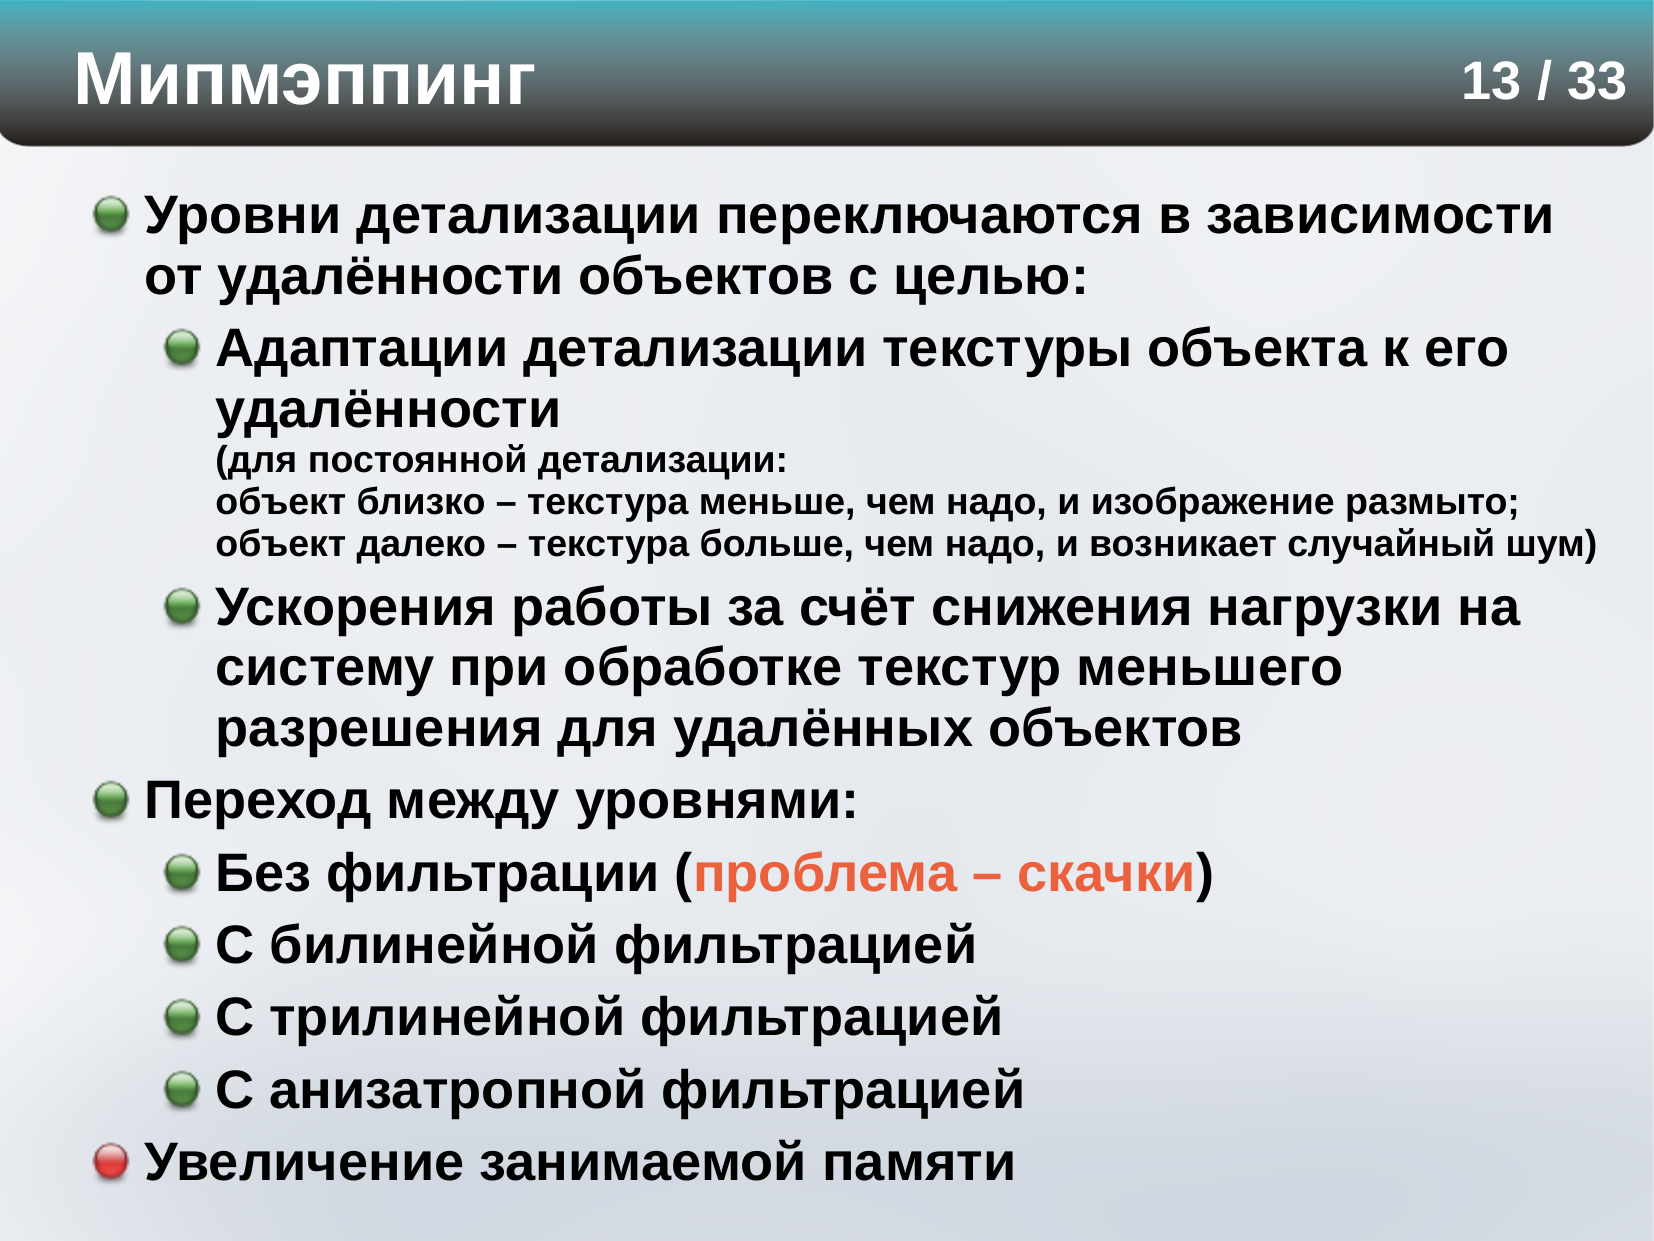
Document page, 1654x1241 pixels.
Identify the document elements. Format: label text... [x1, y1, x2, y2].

text_box <number> / 33 [1446, 42, 1654, 179]
text_box Мипмэппинг [59, 29, 916, 129]
picture [0, 0, 1654, 1241]
text_box Уровни детализации переключаются в зависимости от удалённости объектов с целью: Адаптации детализации текстуры объекта к его удалённости (для постоянной детализации: объект близко – текстура меньше, чем надо, и изображение размыто; объект далеко – текстура больше, чем надо, и возникает случайный шум) Ускорения работы за счёт снижения нагрузки на систему при обработке текстур меньшего разрешения для удалённых объектов Переход между уровнями: Без фильтрации (проблема – скачки) С билинейной фильтрацией С трилинейной фильтрацией С анизатропной фильтрацией Увеличение занимаемой памяти [70, 177, 1625, 1200]
